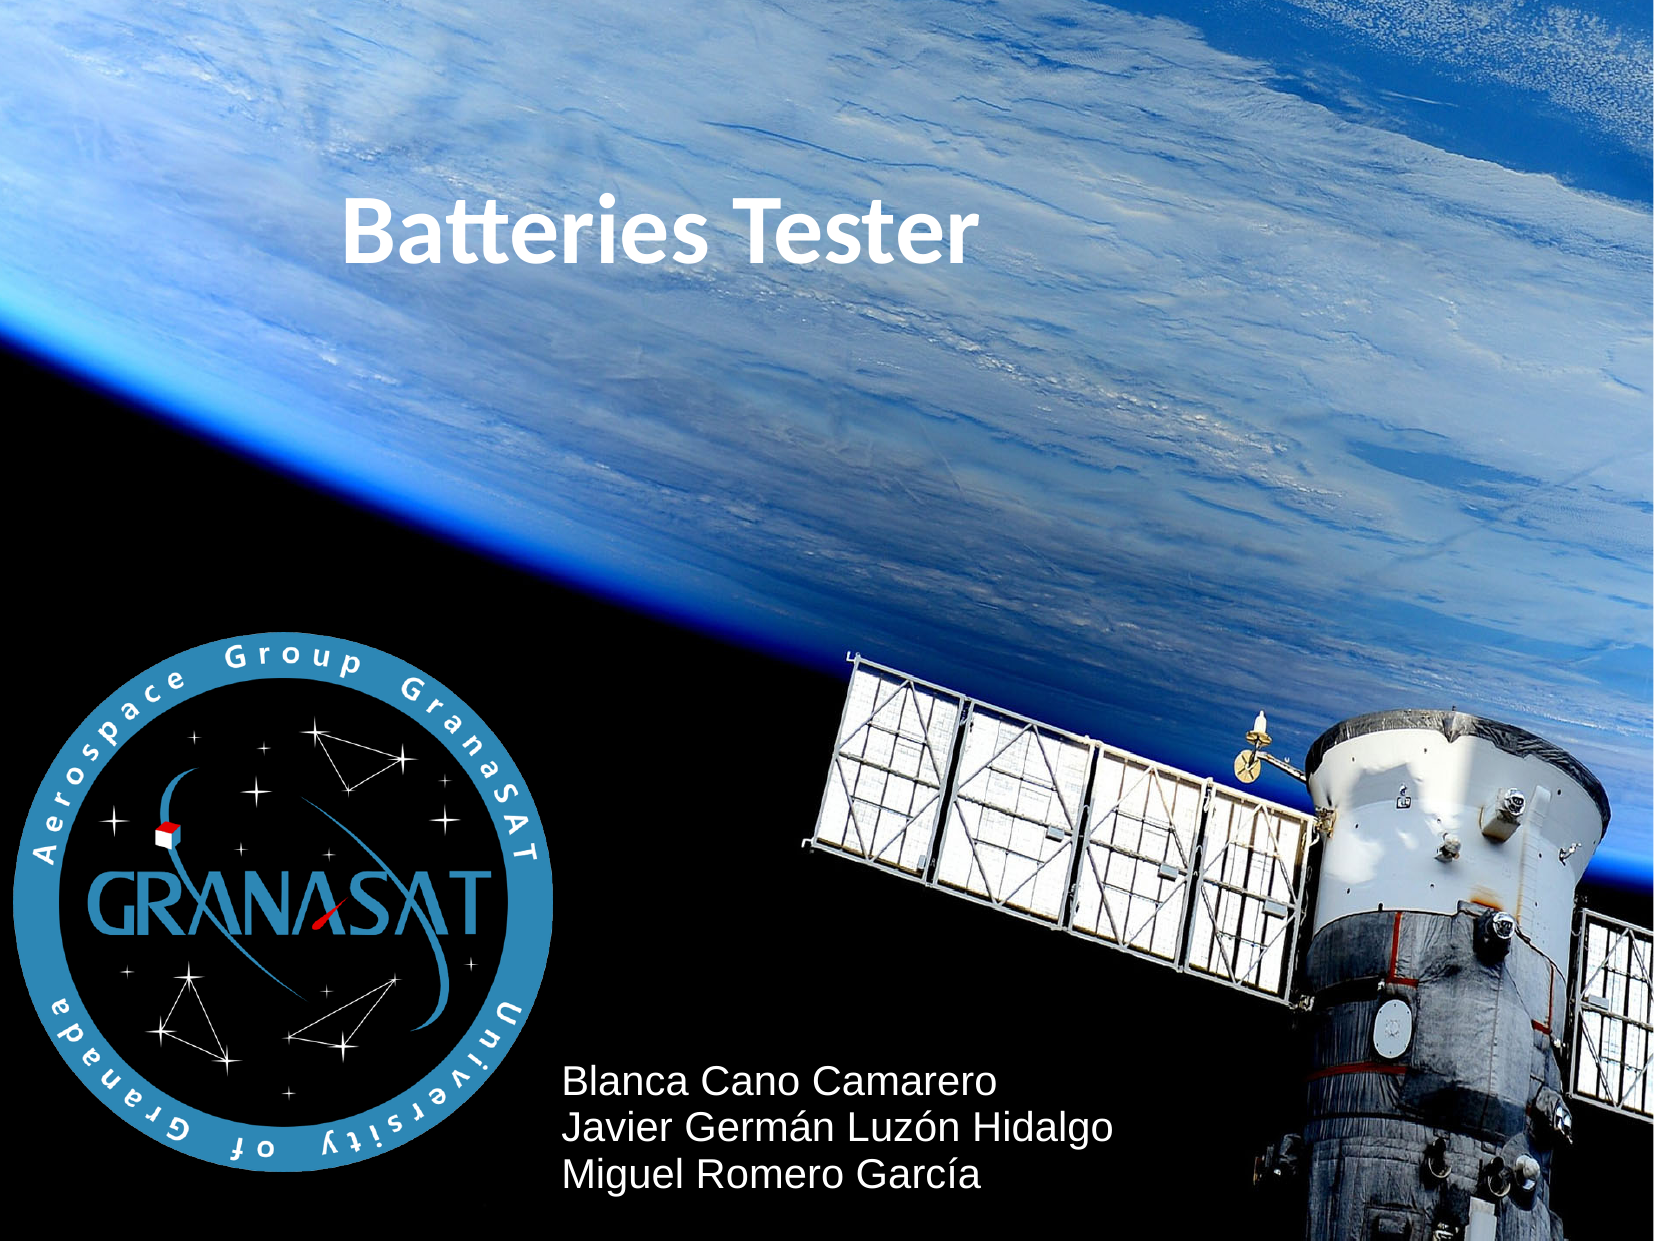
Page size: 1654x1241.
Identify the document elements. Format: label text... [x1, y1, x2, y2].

picture [0, 0, 1654, 1241]
text_box Blanca Cano Camarero Javier Germán Luzón Hidalgo Miguel Romero García [546, 1050, 1234, 1211]
text_box Batteries Tester [326, 181, 1453, 429]
